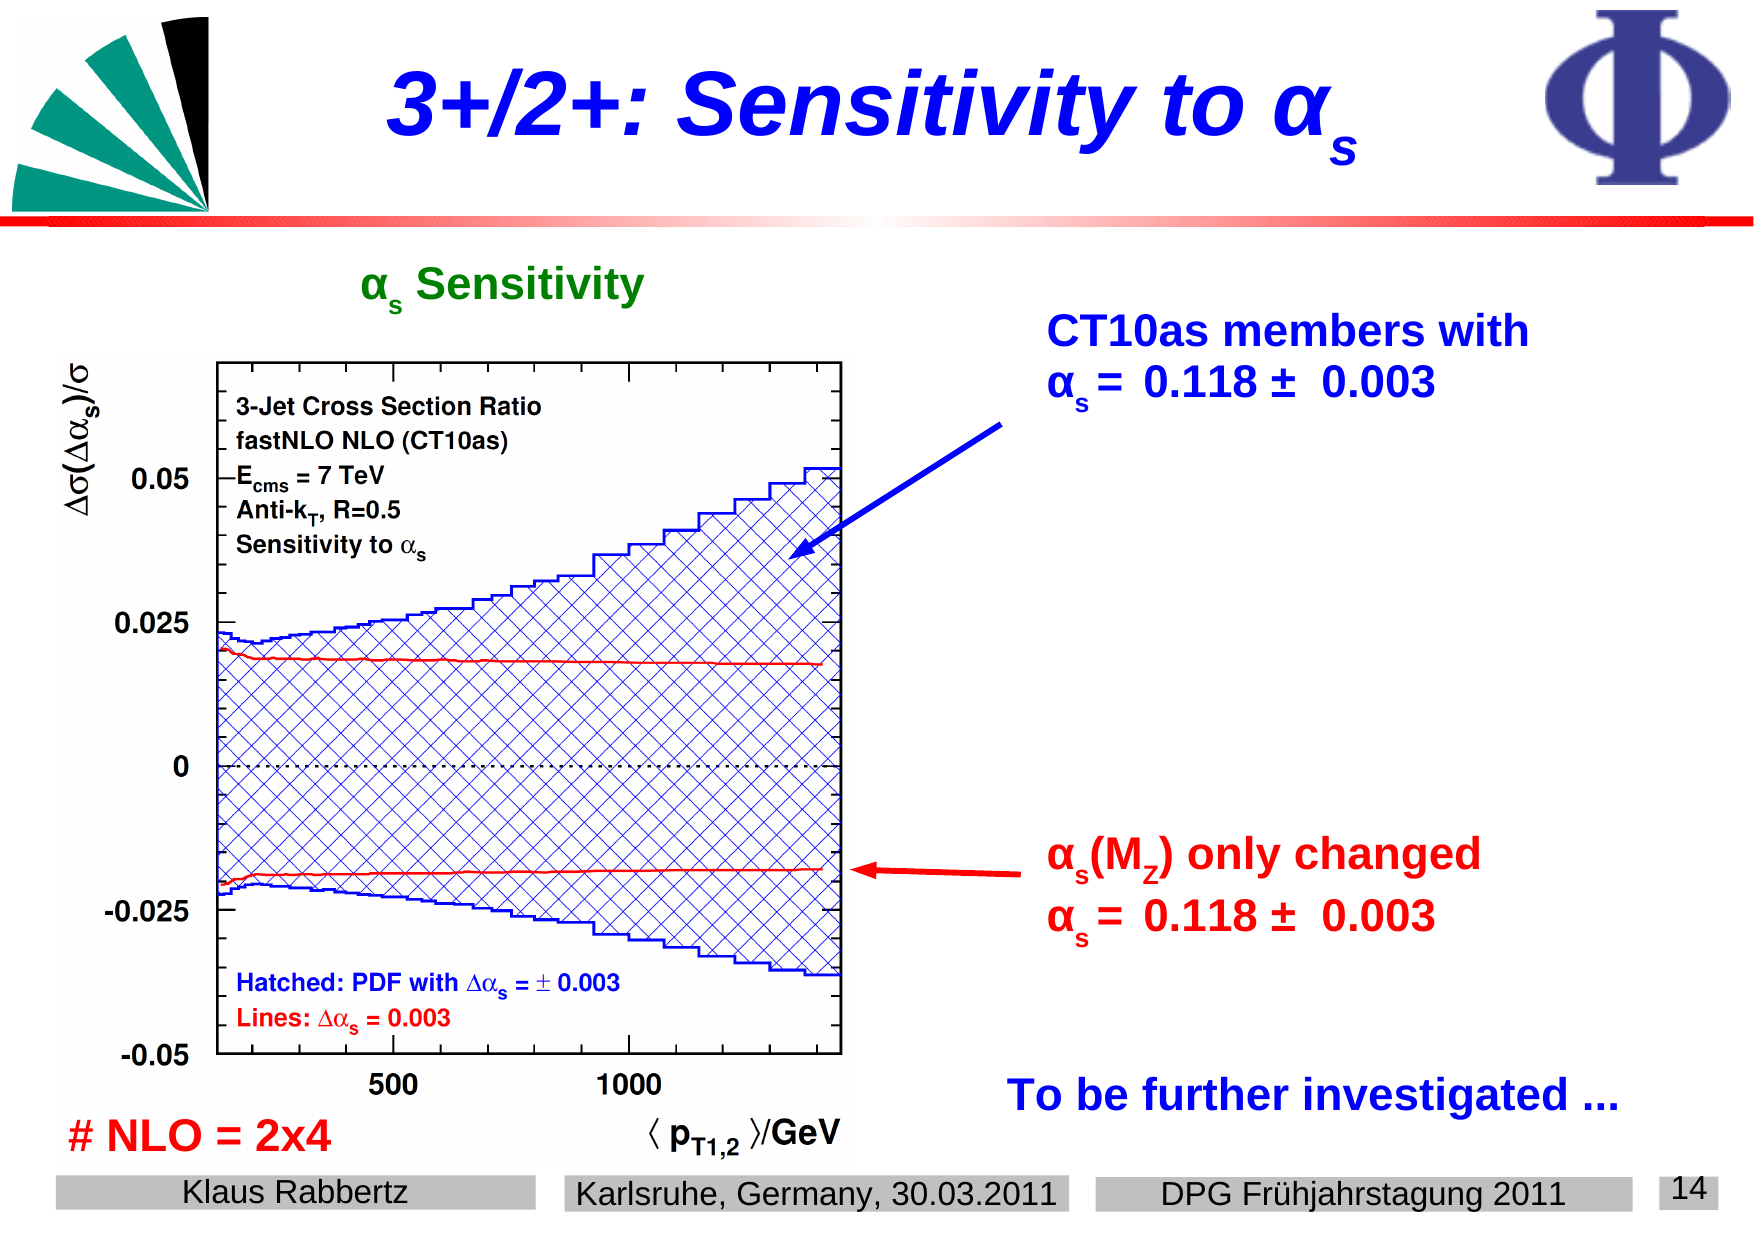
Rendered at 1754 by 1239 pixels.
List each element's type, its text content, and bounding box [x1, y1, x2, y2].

picture [12, 17, 209, 214]
text_box CT10as members with αs = 0.118 ± 0.003 [1034, 298, 1544, 425]
picture [1545, 10, 1731, 185]
picture [55, 353, 853, 1163]
text_box αs(MZ) only changed αs = 0.118 ± 0.003 [1034, 822, 1495, 959]
text_box # NLO = 2x4 [56, 1104, 344, 1168]
text_box αs Sensitivity [348, 252, 657, 327]
title 3+/2+: Sensitivity to αs [220, 22, 1525, 207]
text_box To be further investigated ... [995, 1063, 1633, 1127]
